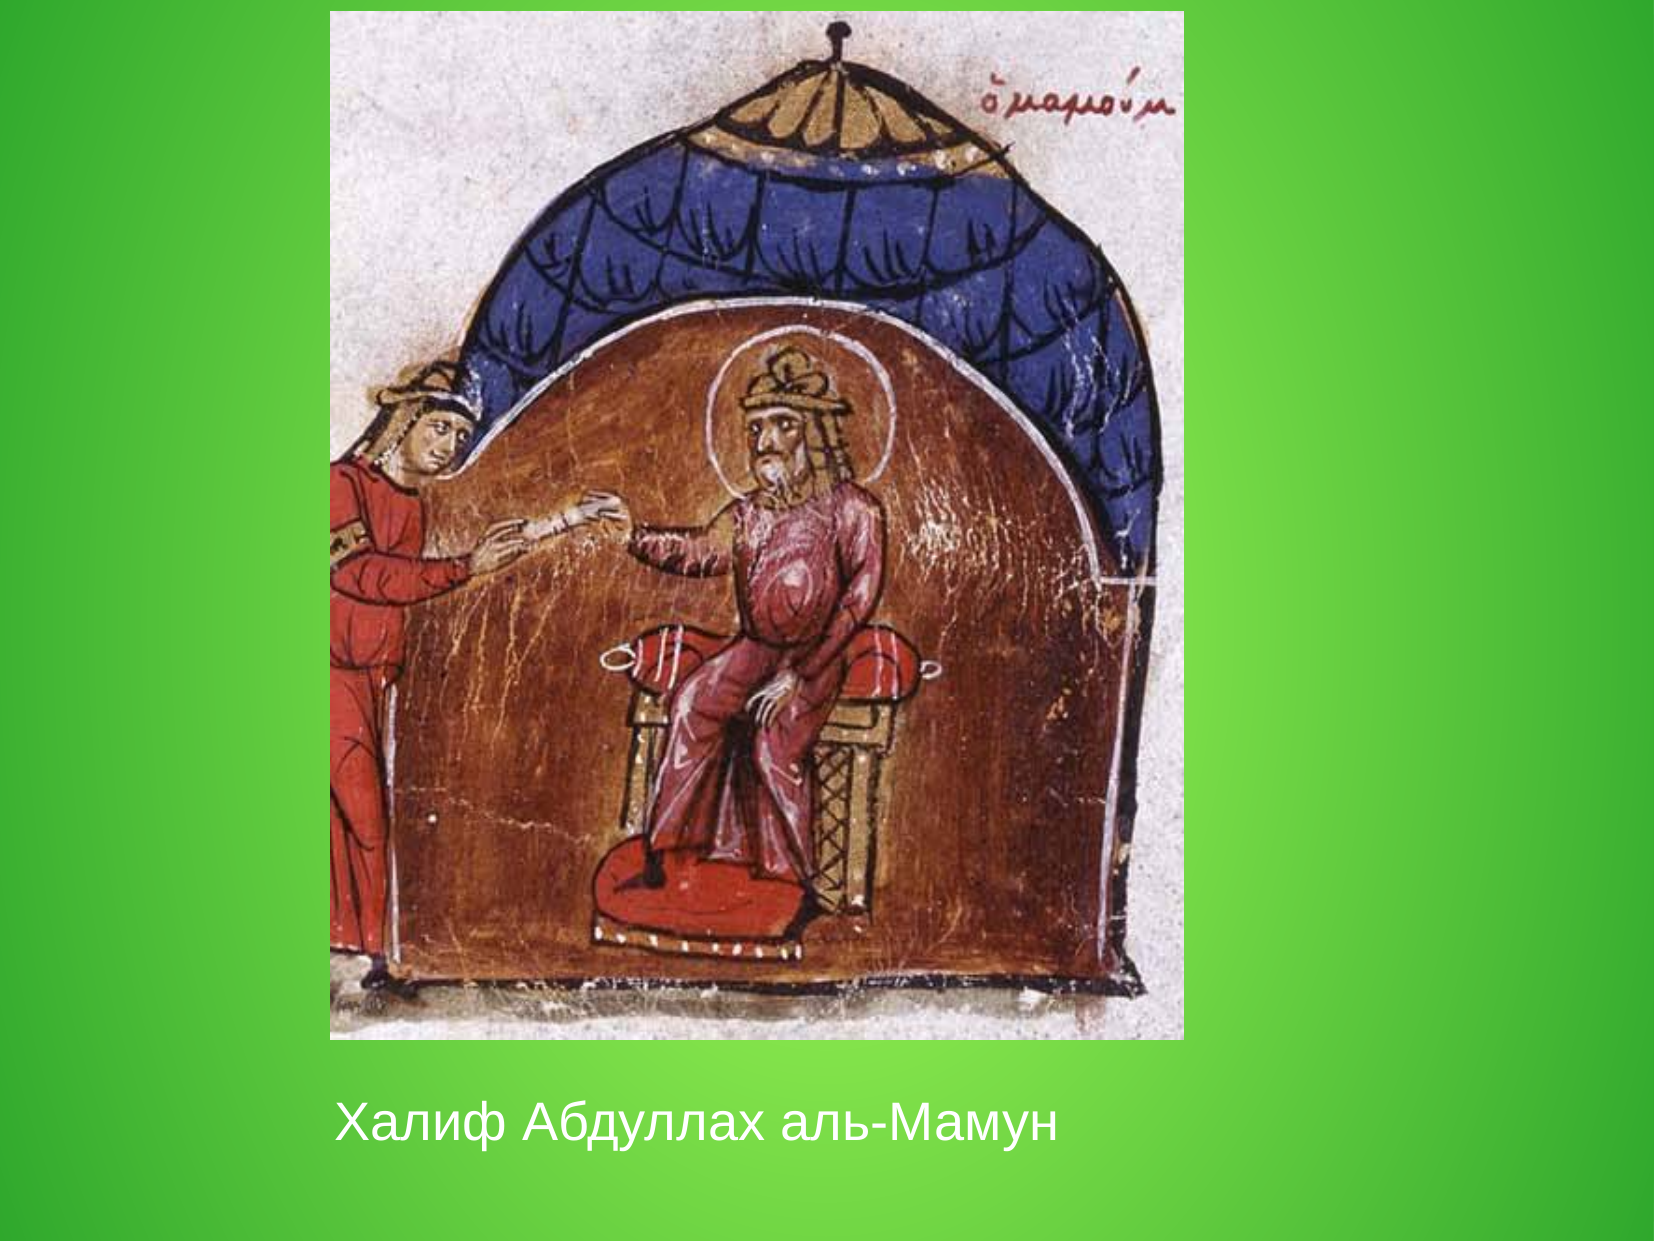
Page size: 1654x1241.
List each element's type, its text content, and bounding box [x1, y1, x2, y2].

picture [330, 11, 1184, 1040]
text_box Халиф Абдуллах аль-Мамун [319, 1084, 1074, 1160]
